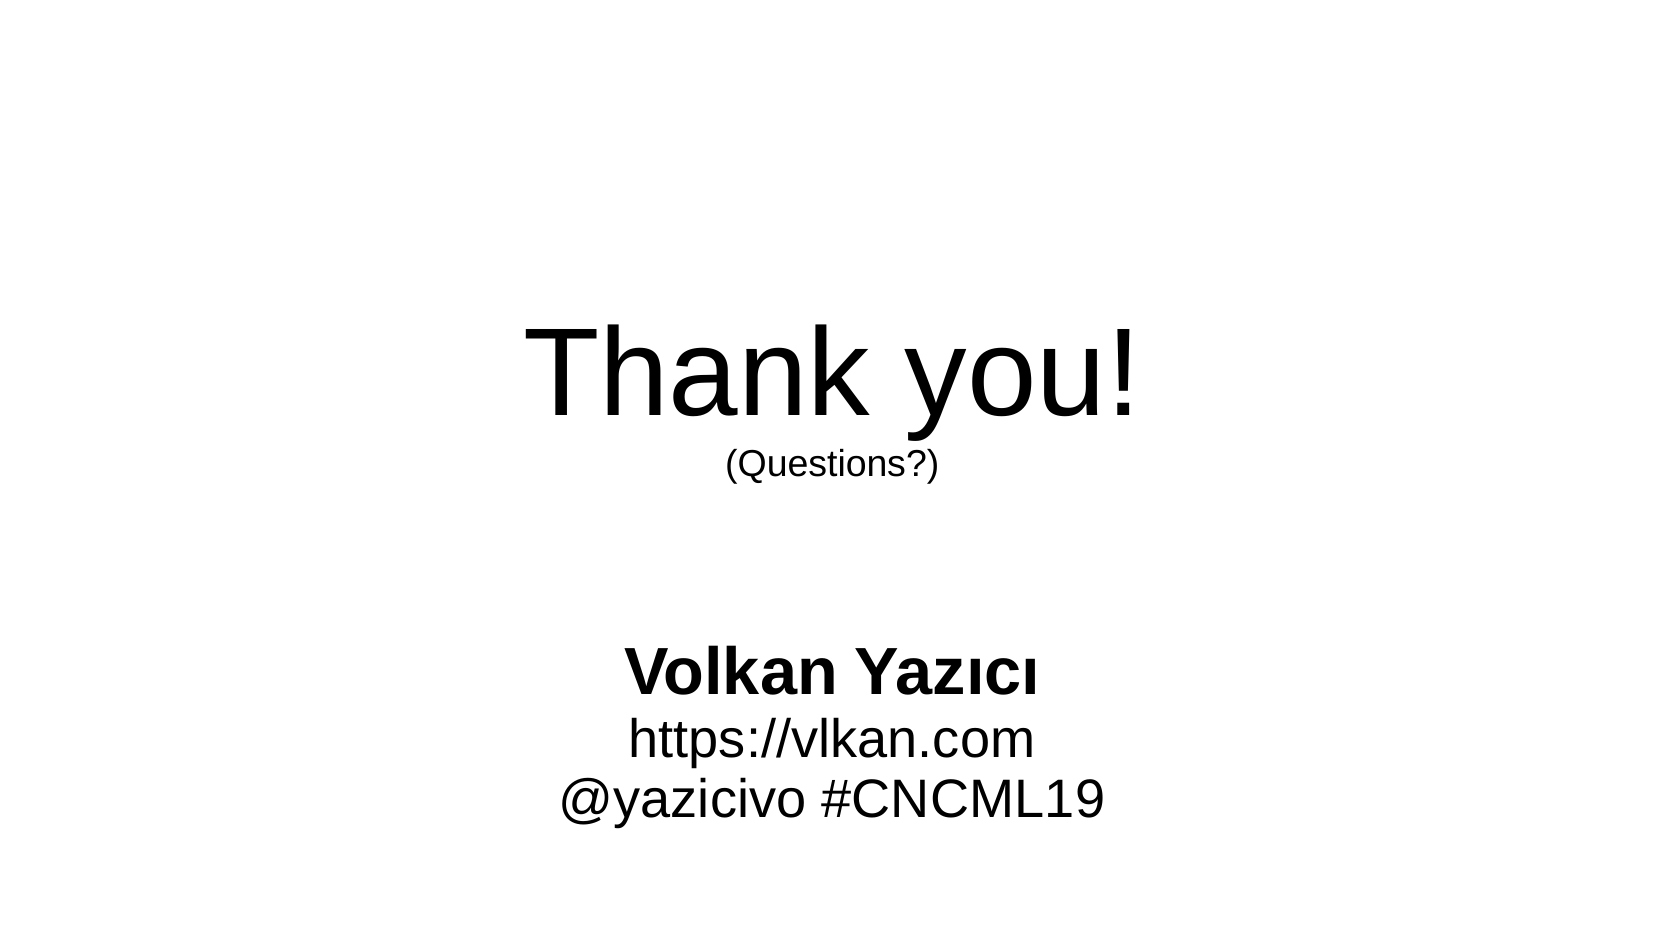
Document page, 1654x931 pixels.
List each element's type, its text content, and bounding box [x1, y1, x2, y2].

list Thank you! (Questions?) Volkan Yazıcı https://vlkan.com @yazicivo #CNCML19 [29, 22, 1636, 916]
